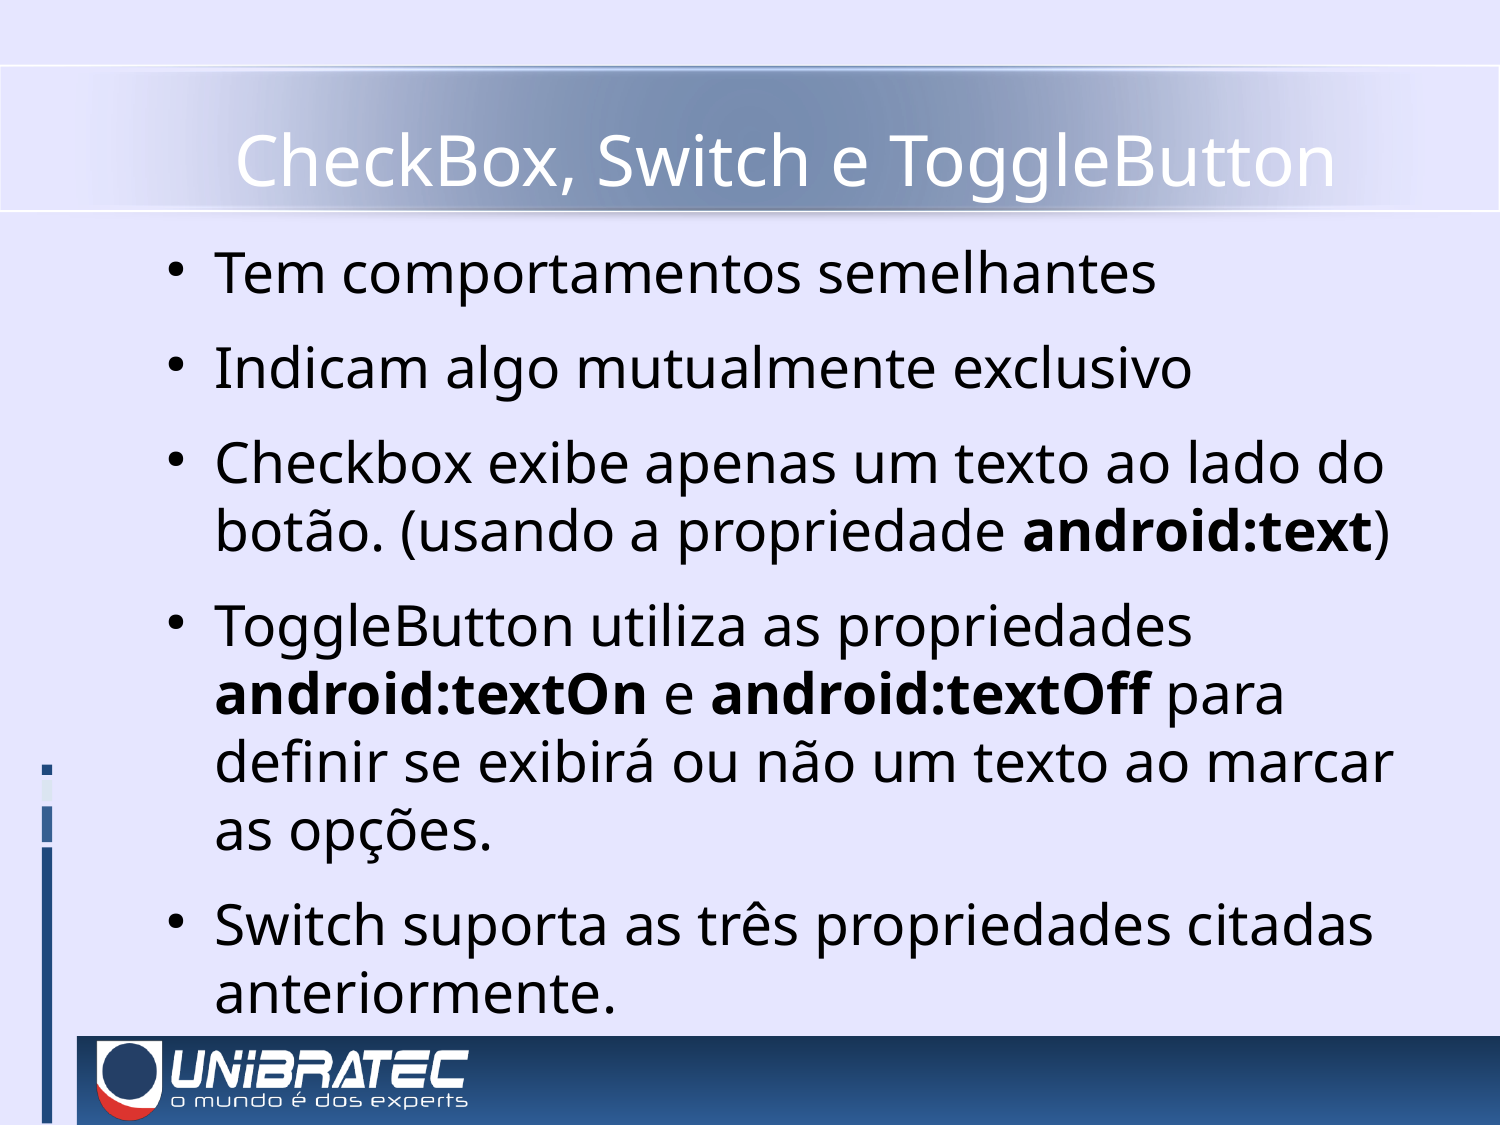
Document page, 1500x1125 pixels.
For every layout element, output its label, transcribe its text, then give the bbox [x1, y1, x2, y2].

title CheckBox, Switch e ToggleButton [150, 84, 1424, 233]
picture [0, 58, 1500, 227]
picture [96, 1040, 469, 1121]
list Tem comportamentos semelhantes Indicam algo mutualmente exclusivo Checkbox exibe apenas um texto ao lado do botão. (usando a propriedade android:text) ToggleButton utiliza as propriedades android:textOn e android:textOff para definir se exibirá ou não um texto ao marcar as opções. Switch suporta as três propriedades citadas anteriormente. [150, 236, 1441, 1028]
